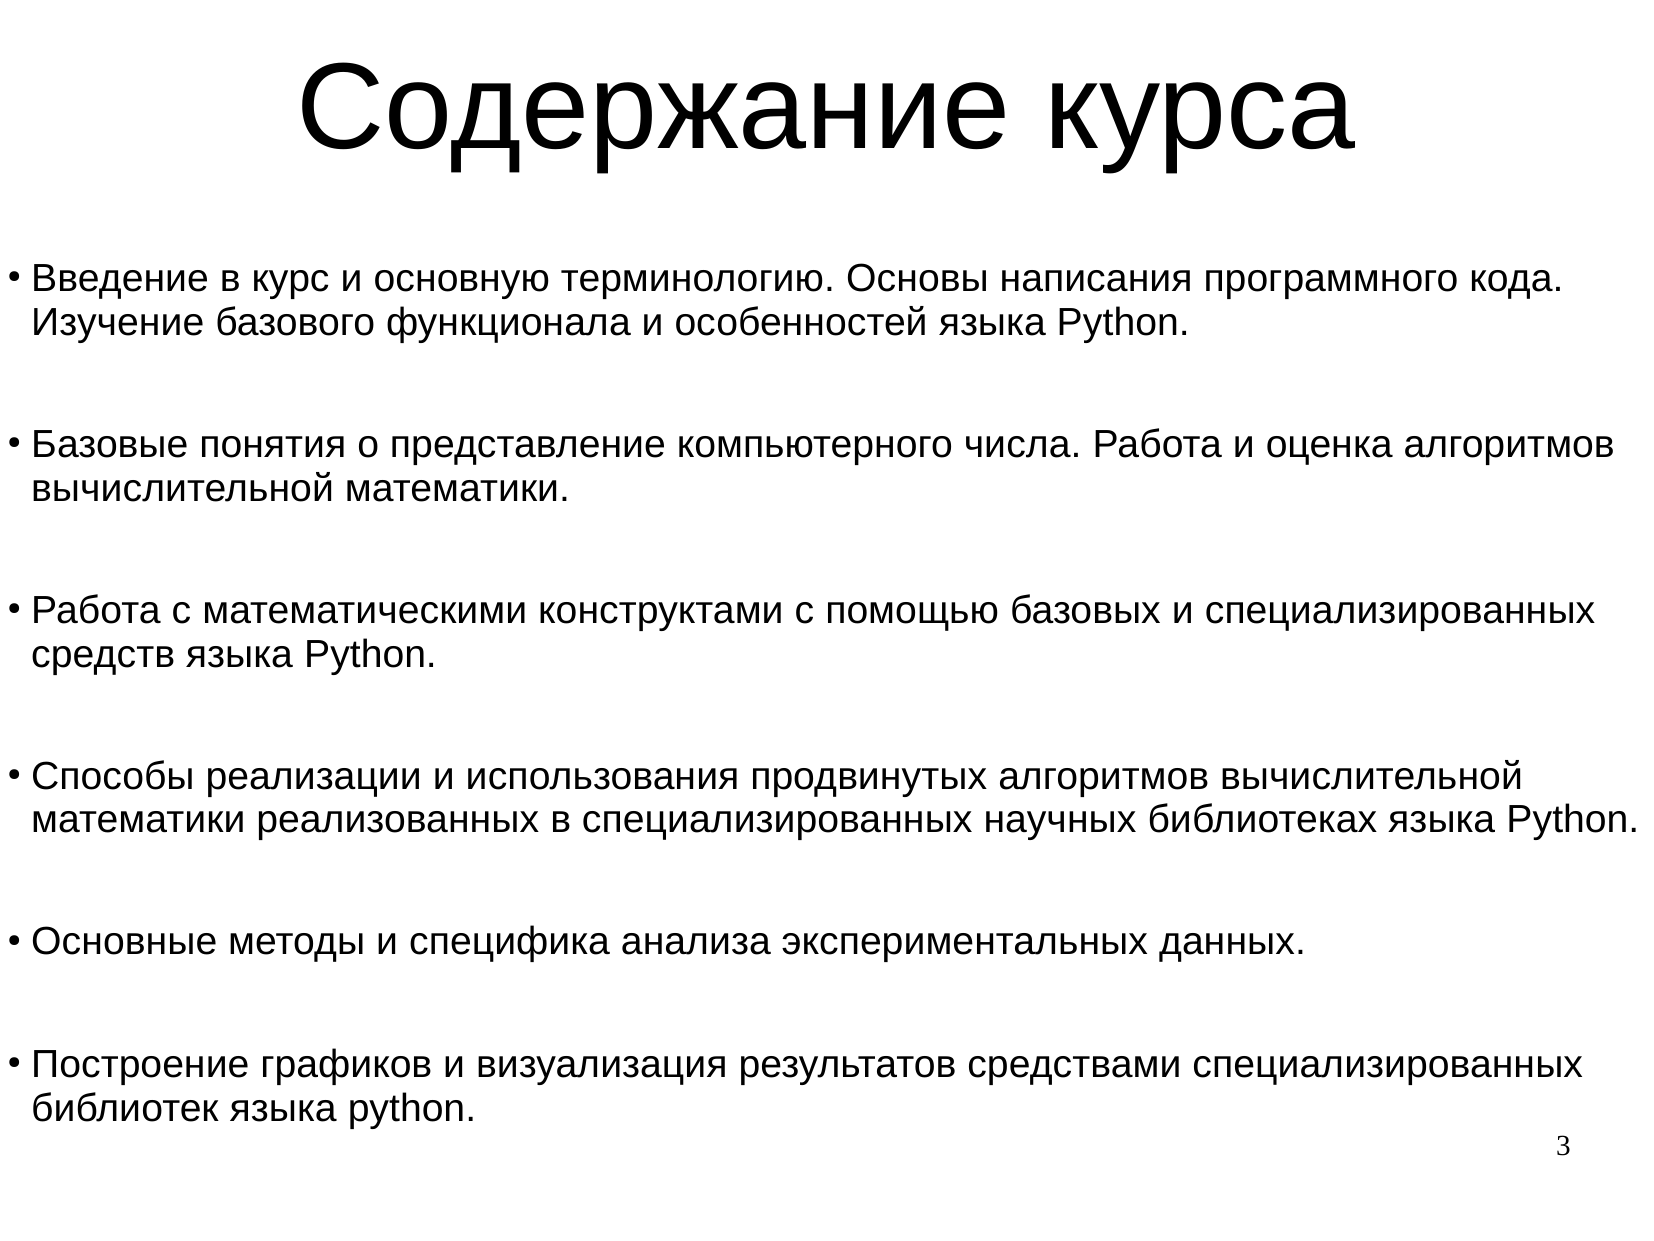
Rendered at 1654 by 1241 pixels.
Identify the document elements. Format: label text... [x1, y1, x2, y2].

list Введение в курс и основную терминологию. Основы написания программного кода. Изучение базового функционала и особенностей языка Python. Базовые понятия о представление компьютерного числа. Работа и оценка алгоритмов вычислительной математики. Работа с математическими конструктами с помощью базовых и специализированных средств языка Python. Способы реализации и использования продвинутых алгоритмов вычислительной математики реализованных в специализированных научных библиотеках языка Python. Основные методы и специфика анализа экспериментальных данных. Построение графиков и визуализация результатов средствами специализированных библиотек языка python. [0, 195, 1651, 1171]
title Содержание курса [82, 2, 1571, 195]
